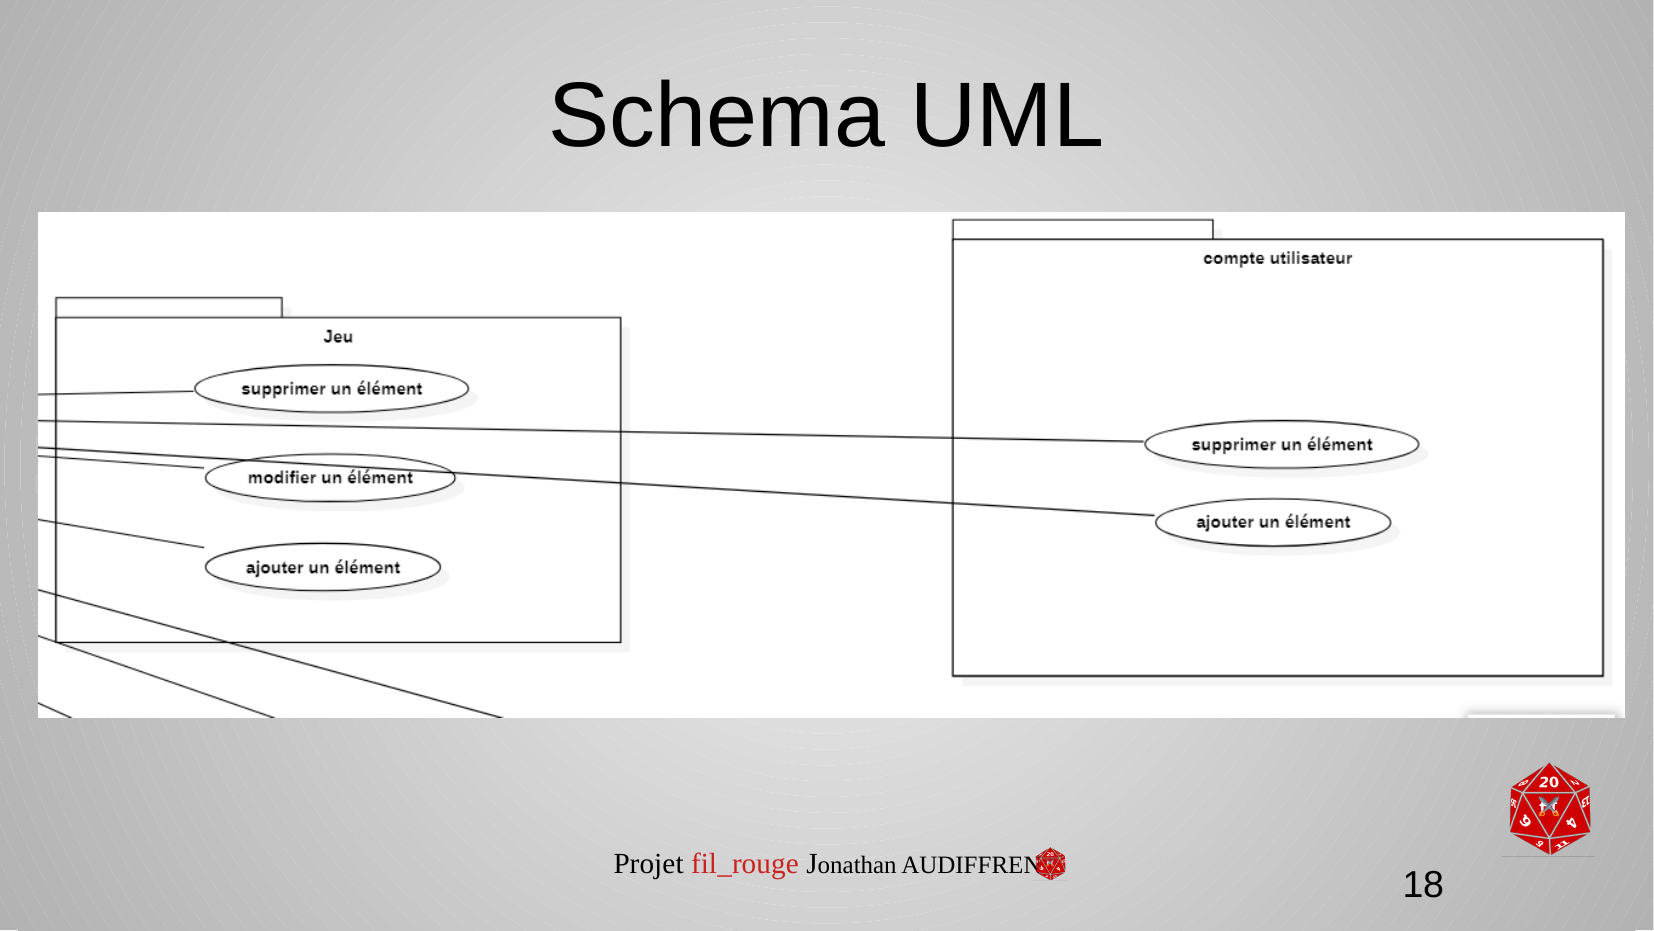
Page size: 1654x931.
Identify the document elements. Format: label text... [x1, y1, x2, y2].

title Schema UML [82, 37, 1571, 193]
picture [38, 212, 1625, 718]
picture [1033, 847, 1067, 881]
picture [1502, 762, 1595, 857]
